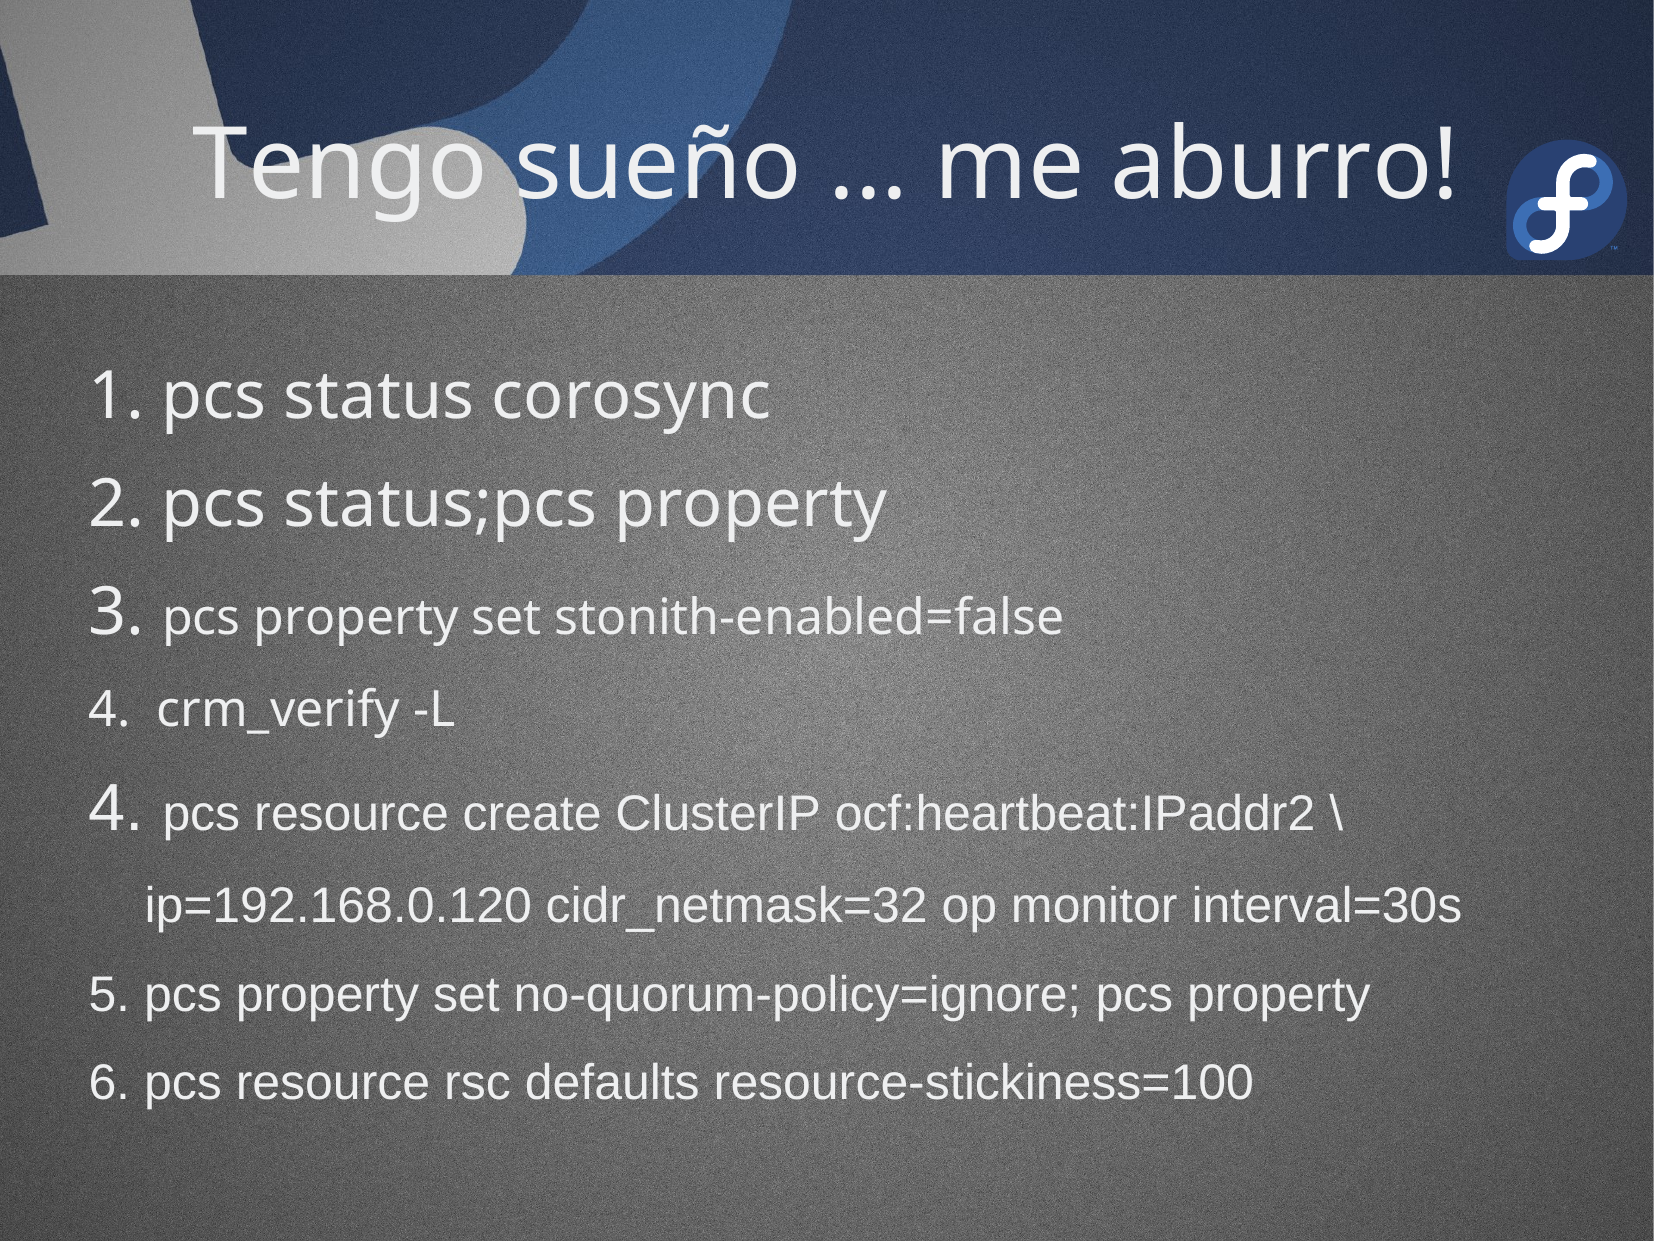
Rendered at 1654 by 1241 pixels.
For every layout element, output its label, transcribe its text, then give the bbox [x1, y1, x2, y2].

text_box 1. pcs status corosync 2. pcs status;pcs property 3. pcs property set stonith-enabled=false 4. crm_verify -L 4. pcs resource create ClusterIP ocf:heartbeat:IPaddr2 \ ip=192.168.0.120 cidr_netmask=32 op monitor interval=30s 5. pcs property set no-quorum-policy=ignore; pcs property 6. pcs resource rsc defaults resource-stickiness=100 [88, 354, 1565, 1241]
text_box Tengo sueño ... me aburro! [88, 58, 1565, 266]
picture [0, 0, 1654, 1241]
